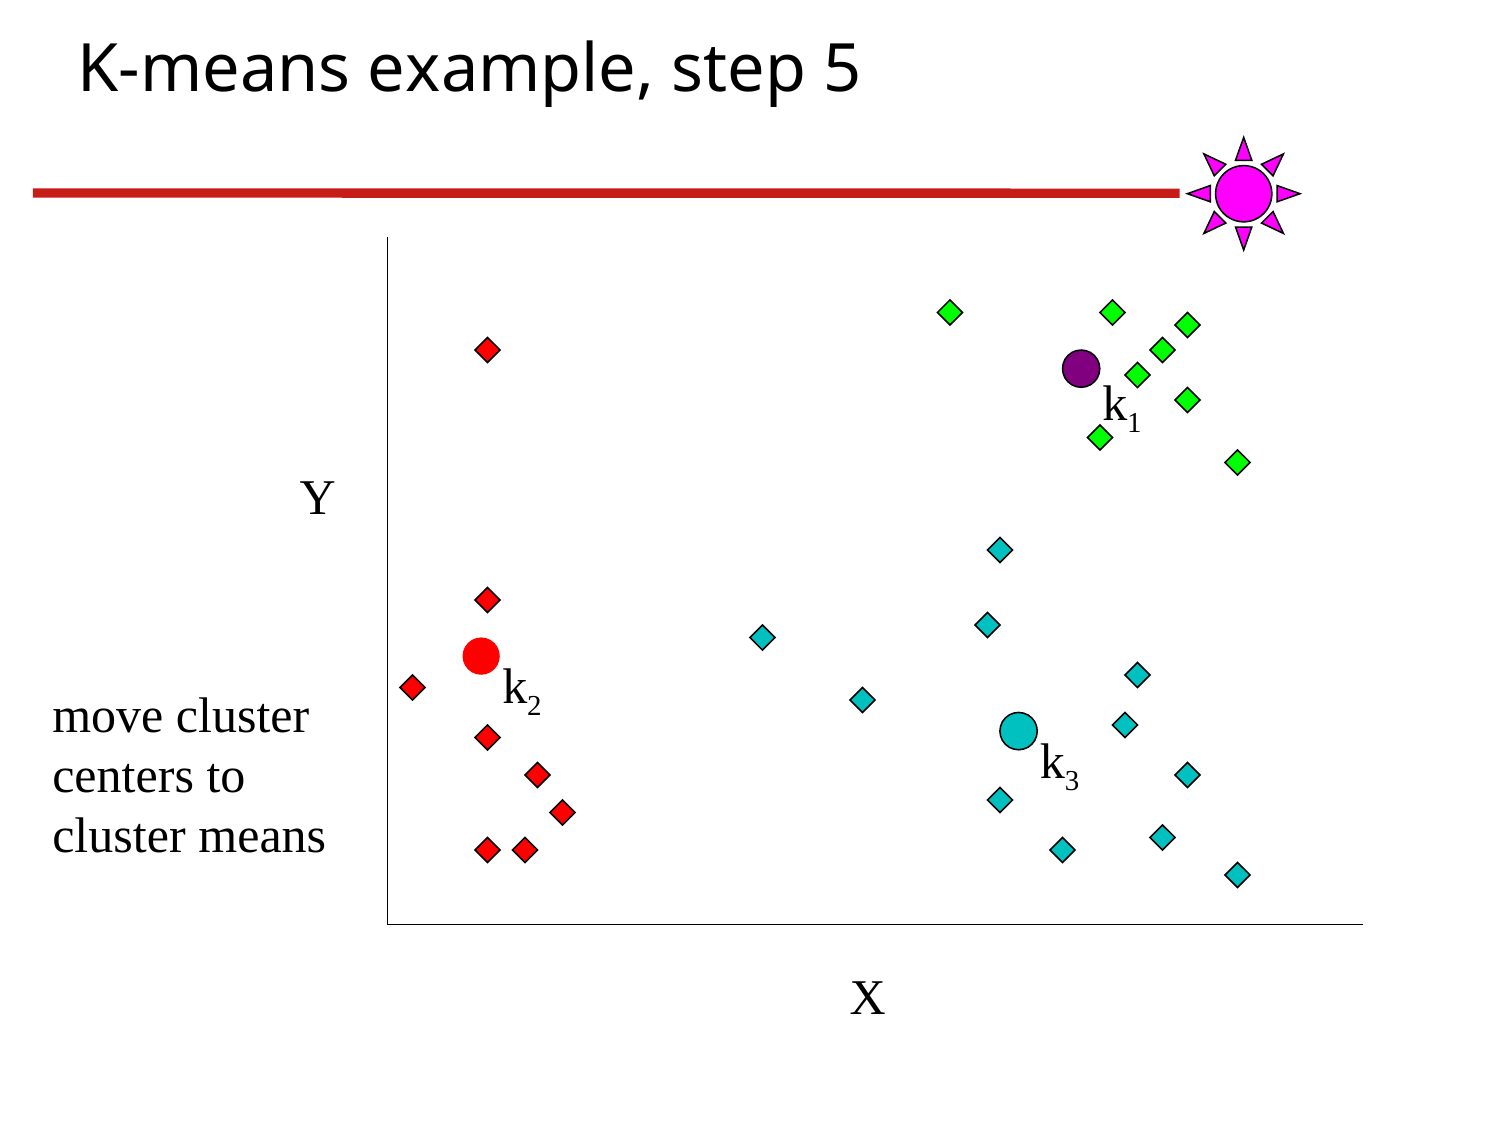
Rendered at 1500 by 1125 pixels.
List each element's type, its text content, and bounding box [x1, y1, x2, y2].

text_box [549, 799, 576, 826]
text_box [974, 612, 1000, 638]
text_box [1149, 824, 1176, 850]
text_box [1124, 662, 1150, 688]
text_box [524, 762, 550, 788]
text_box move cluster centers to cluster means [37, 674, 351, 871]
text_box [1261, 211, 1284, 234]
text_box [749, 624, 775, 651]
text_box [1175, 387, 1201, 413]
text_box [474, 587, 501, 613]
text_box [1224, 449, 1251, 475]
text_box X [834, 956, 901, 1032]
text_box k2 [487, 649, 575, 725]
text_box [1235, 227, 1252, 250]
text_box [1049, 837, 1075, 863]
text_box [1215, 165, 1272, 222]
text_box [1174, 762, 1201, 788]
text_box [987, 537, 1013, 563]
text_box [399, 674, 426, 700]
text_box [474, 725, 501, 751]
text_box [987, 787, 1013, 813]
text_box [1203, 211, 1226, 234]
text_box [474, 337, 501, 363]
text_box k3 [1024, 724, 1113, 800]
text_box K-means example, step 5 [62, 24, 1421, 113]
text_box [1187, 185, 1211, 202]
text_box [1174, 312, 1201, 338]
text_box [462, 637, 499, 675]
text_box [1062, 350, 1099, 388]
text_box Y [284, 456, 351, 533]
text_box [1224, 862, 1251, 888]
text_box [1099, 299, 1126, 325]
text_box [474, 837, 501, 863]
text_box [1235, 137, 1252, 161]
text_box [1203, 153, 1226, 176]
text_box [937, 299, 963, 325]
text_box k1 [1087, 362, 1175, 447]
text_box [1113, 712, 1138, 738]
text_box [849, 687, 876, 713]
text_box [999, 712, 1036, 750]
text_box [1277, 185, 1300, 202]
text_box [512, 837, 538, 863]
text_box [1261, 153, 1284, 176]
text_box [1149, 337, 1176, 362]
